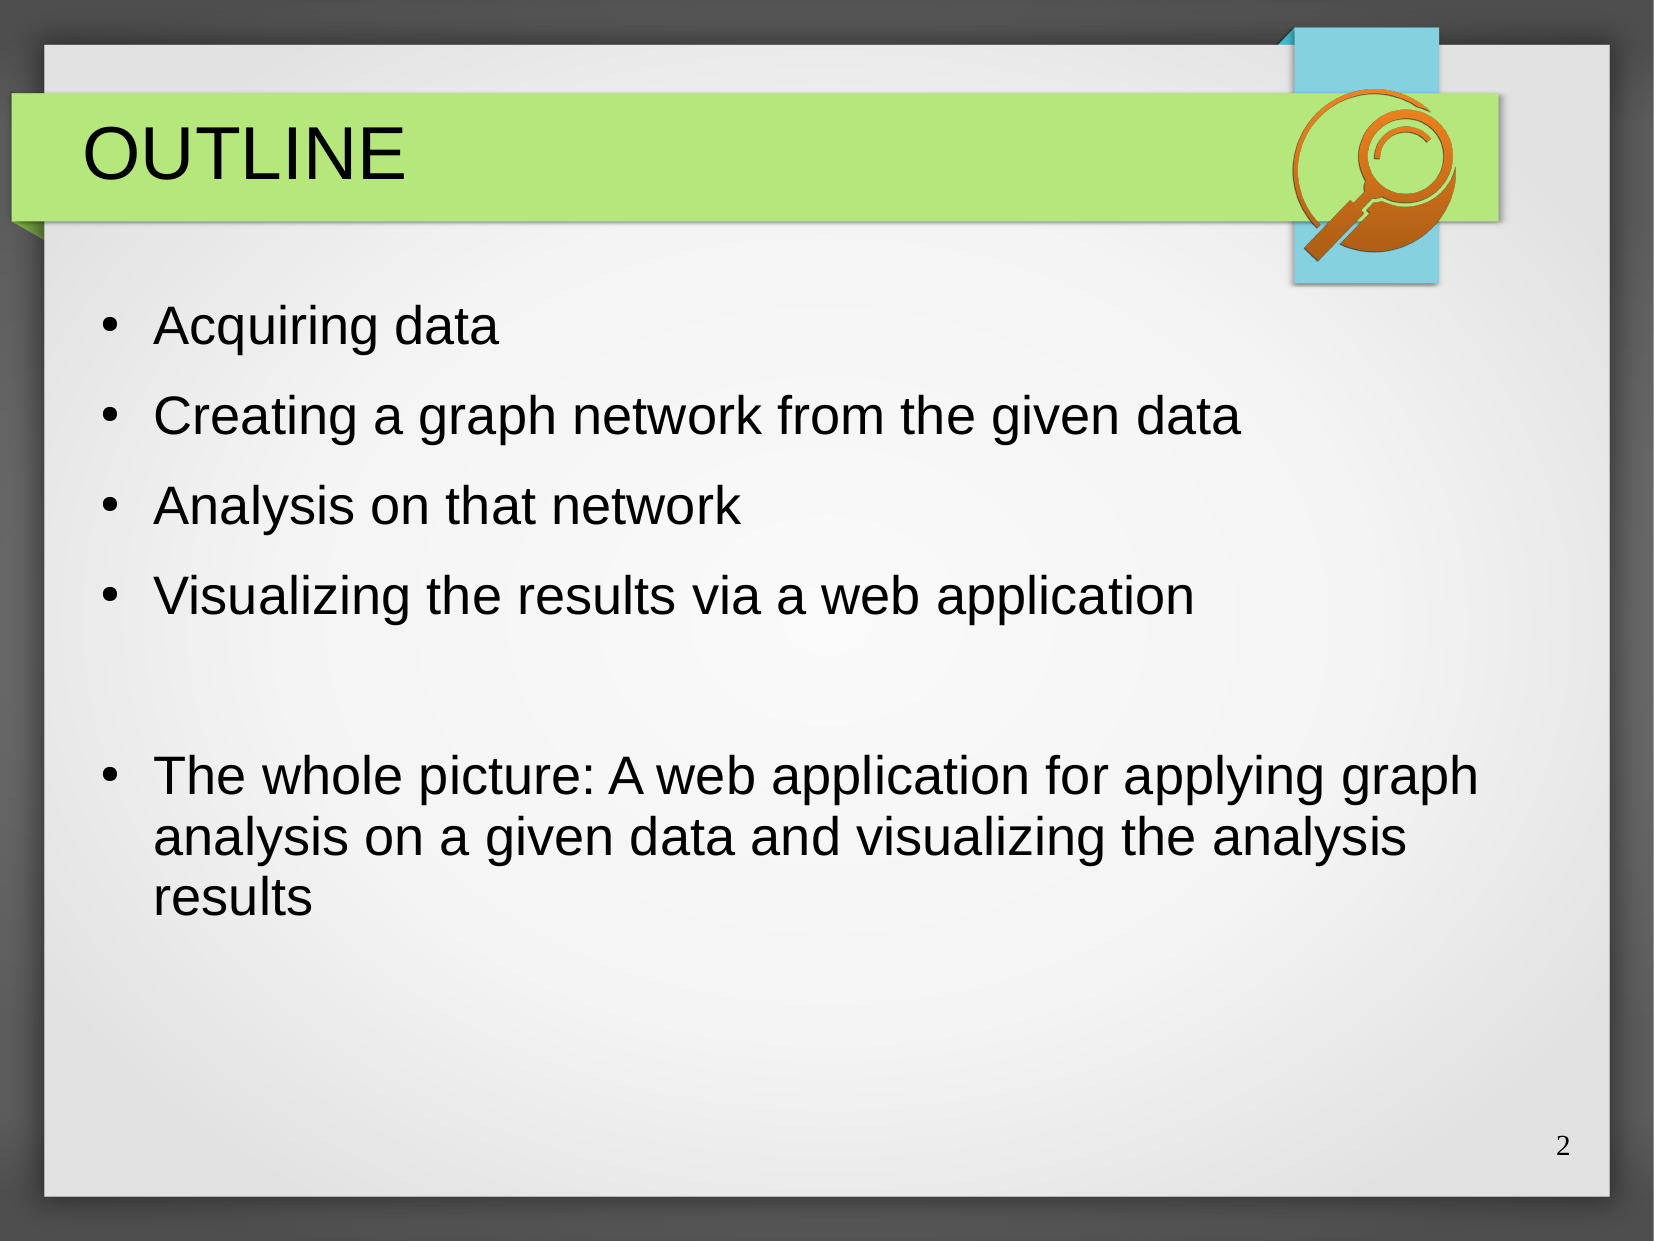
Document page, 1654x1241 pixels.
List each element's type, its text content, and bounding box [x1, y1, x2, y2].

picture [0, 0, 1654, 1241]
title OUTLINE [82, 94, 1264, 213]
list Acquiring data Creating a graph network from the given data Analysis on that network Visualizing the results via a web application The whole picture: A web application for applying graph analysis on a given data and visualizing the analysis results [82, 295, 1571, 1015]
